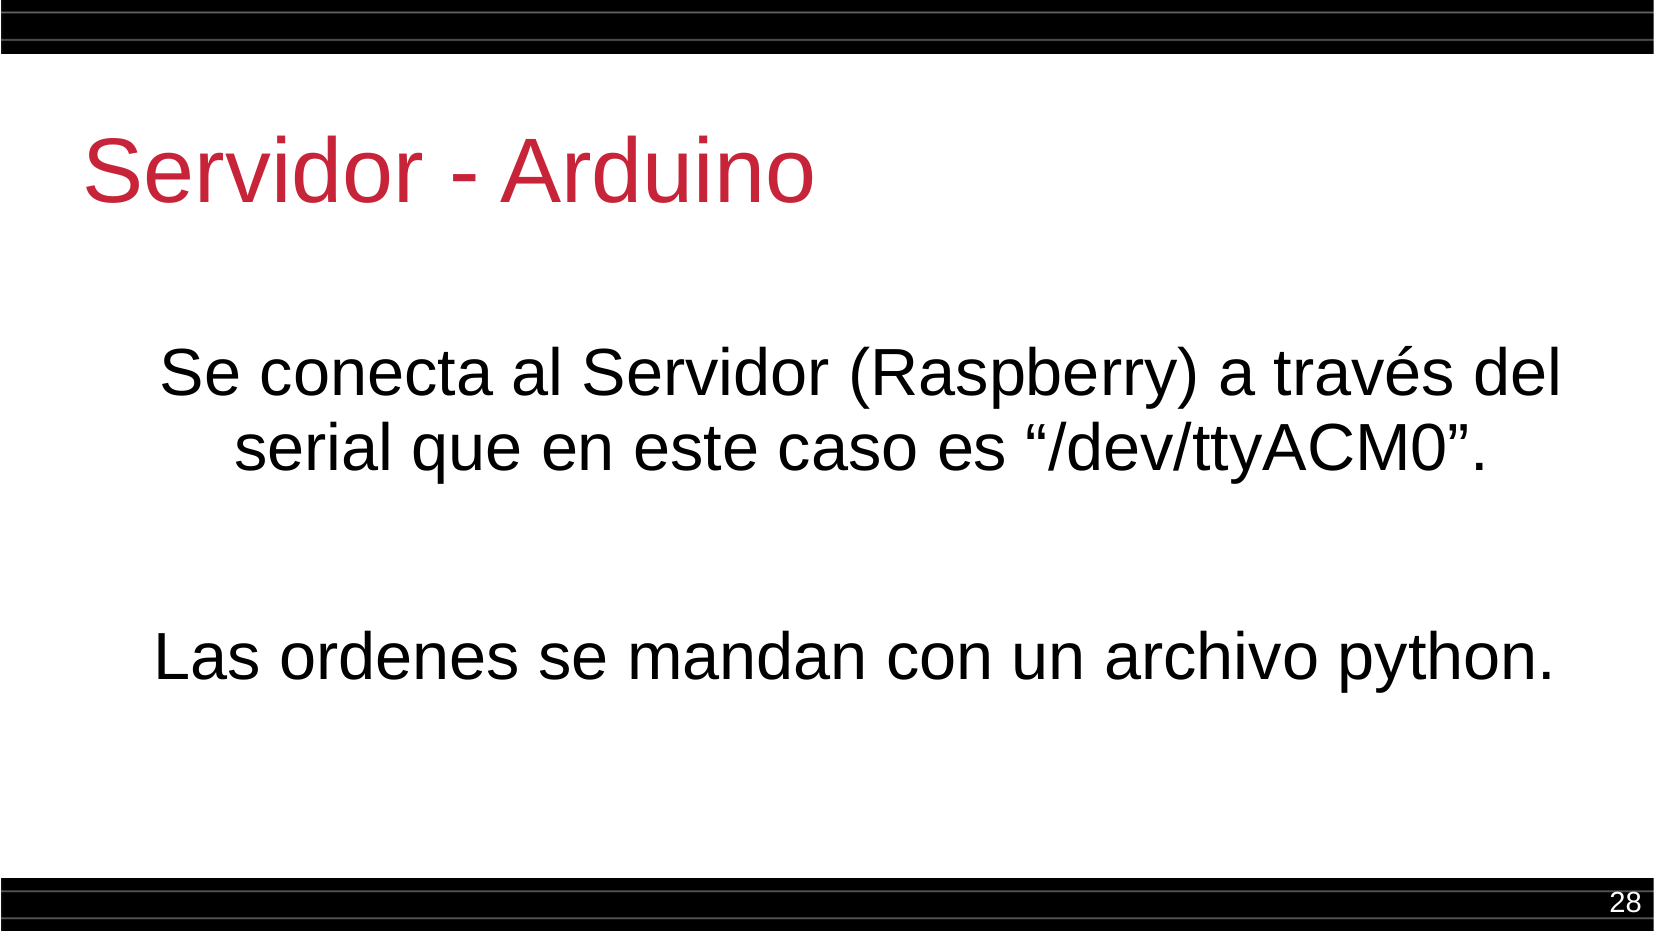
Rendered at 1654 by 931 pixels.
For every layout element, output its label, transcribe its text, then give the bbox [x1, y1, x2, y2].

picture [1, 0, 1654, 54]
list Se conecta al Servidor (Raspberry) a través del serial que en este caso es “/dev/ttyACM0”. Las ordenes se mandan con un archivo python. [82, 271, 1571, 758]
title Servidor - Arduino [82, 92, 1571, 249]
picture [1, 878, 1654, 931]
